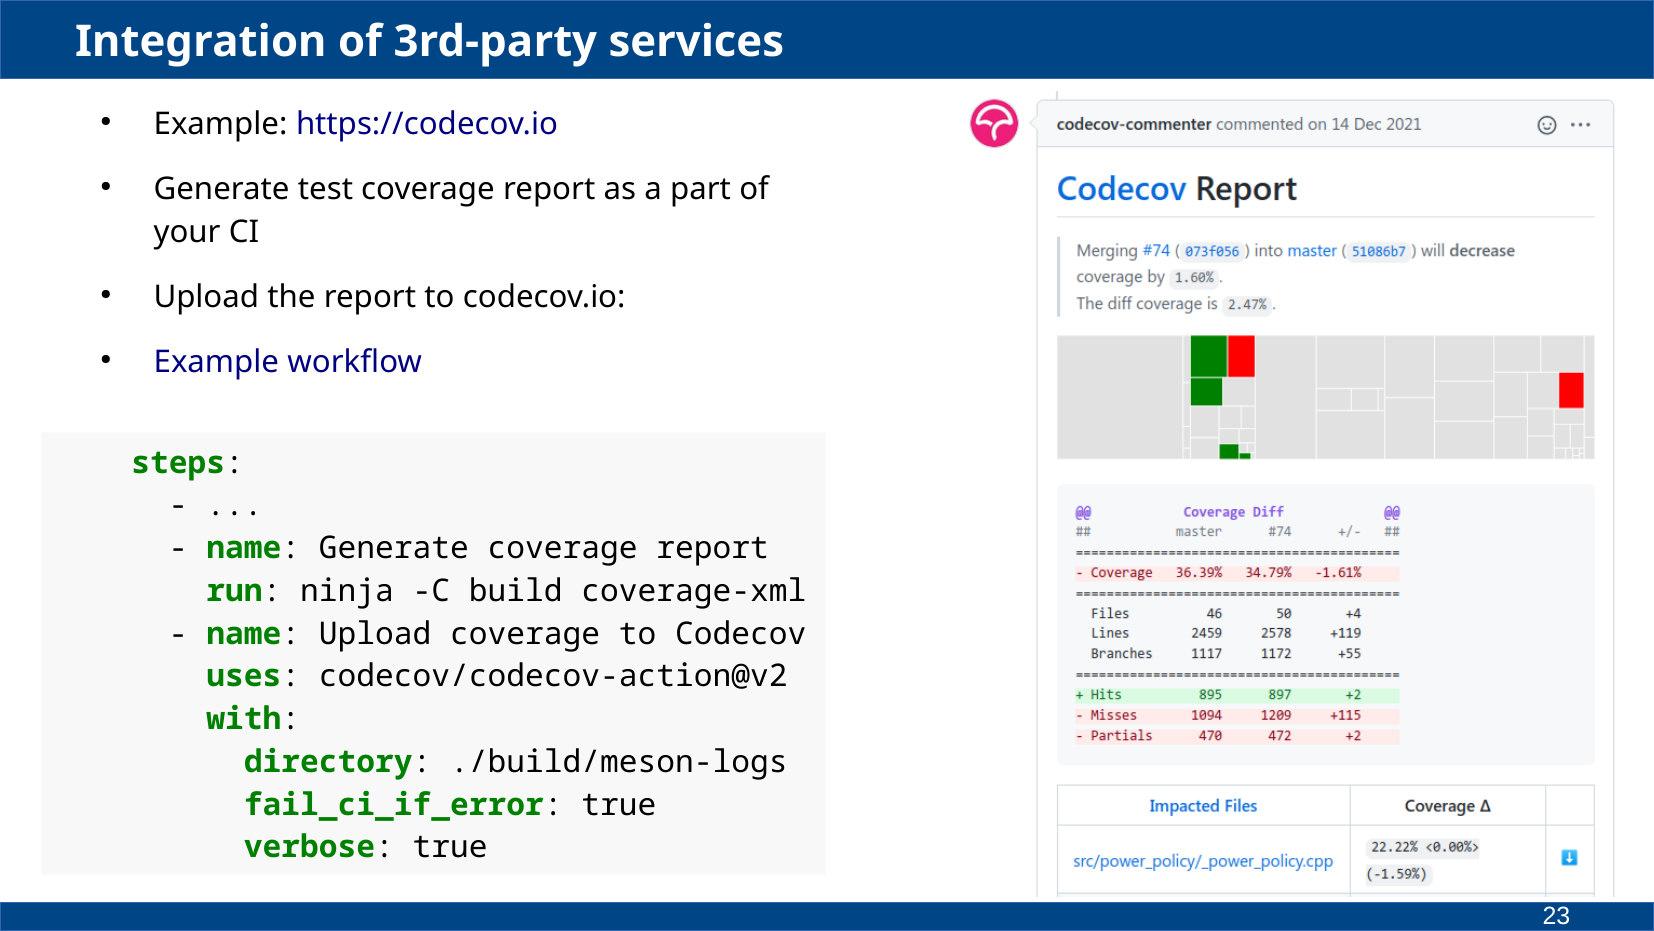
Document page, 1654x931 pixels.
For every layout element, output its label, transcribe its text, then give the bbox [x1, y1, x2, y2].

list Example: https://codecov.io Generate test coverage report as a part of your CI Upload the report to codecov.io: Example workflow [82, 101, 809, 432]
picture [962, 91, 1623, 897]
text_box steps: - ... - name: Generate coverage report run: ninja -C build coverage-xml - name: Upload coverage to Codecov uses: codecov/codecov-action@v2 with: directory: ./build/meson-logs fail_ci_if_error: true verbose: true [41, 432, 826, 863]
title Integration of 3rd-party services [75, 0, 1654, 79]
